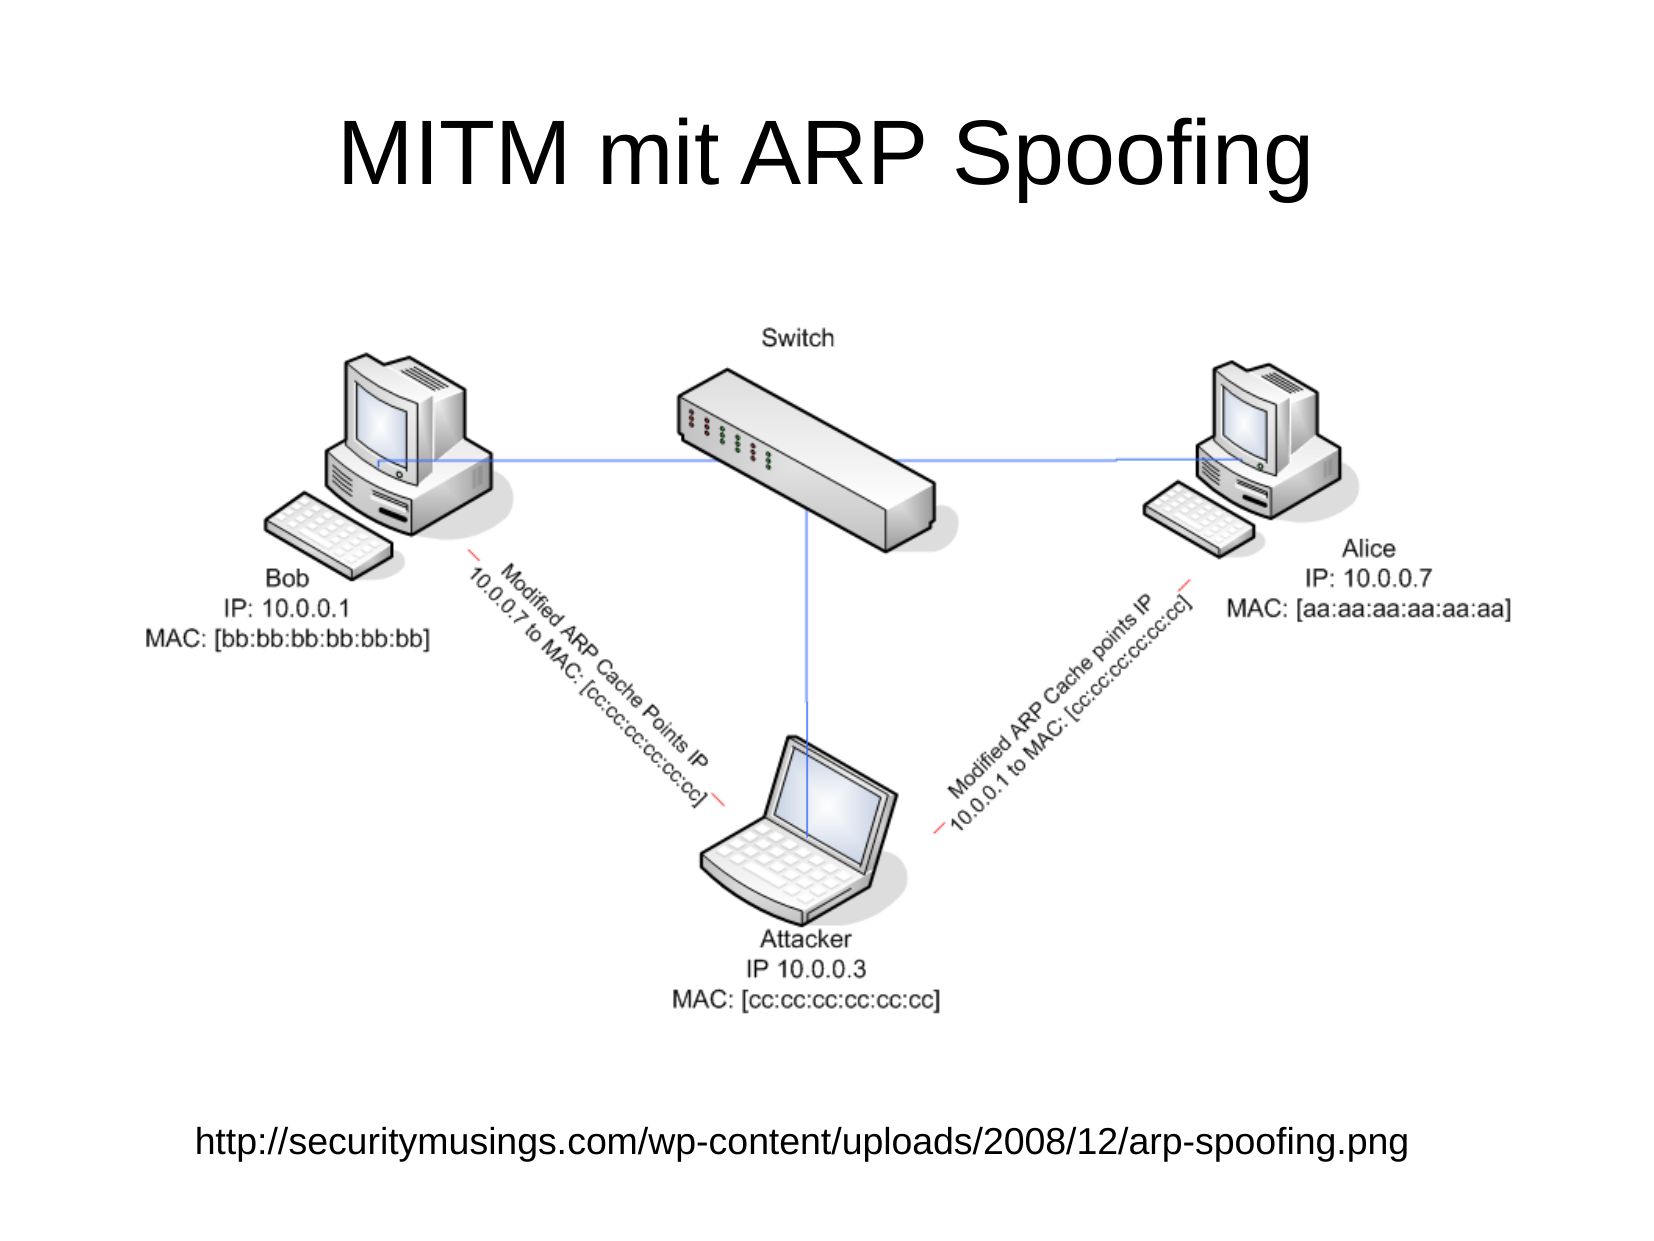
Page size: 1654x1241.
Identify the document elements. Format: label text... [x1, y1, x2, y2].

picture [145, 320, 1512, 1015]
text_box http://securitymusings.com/wp-content/uploads/2008/12/arp-spoofing.png [180, 1113, 1576, 1212]
title MITM mit ARP Spoofing [82, 49, 1571, 257]
